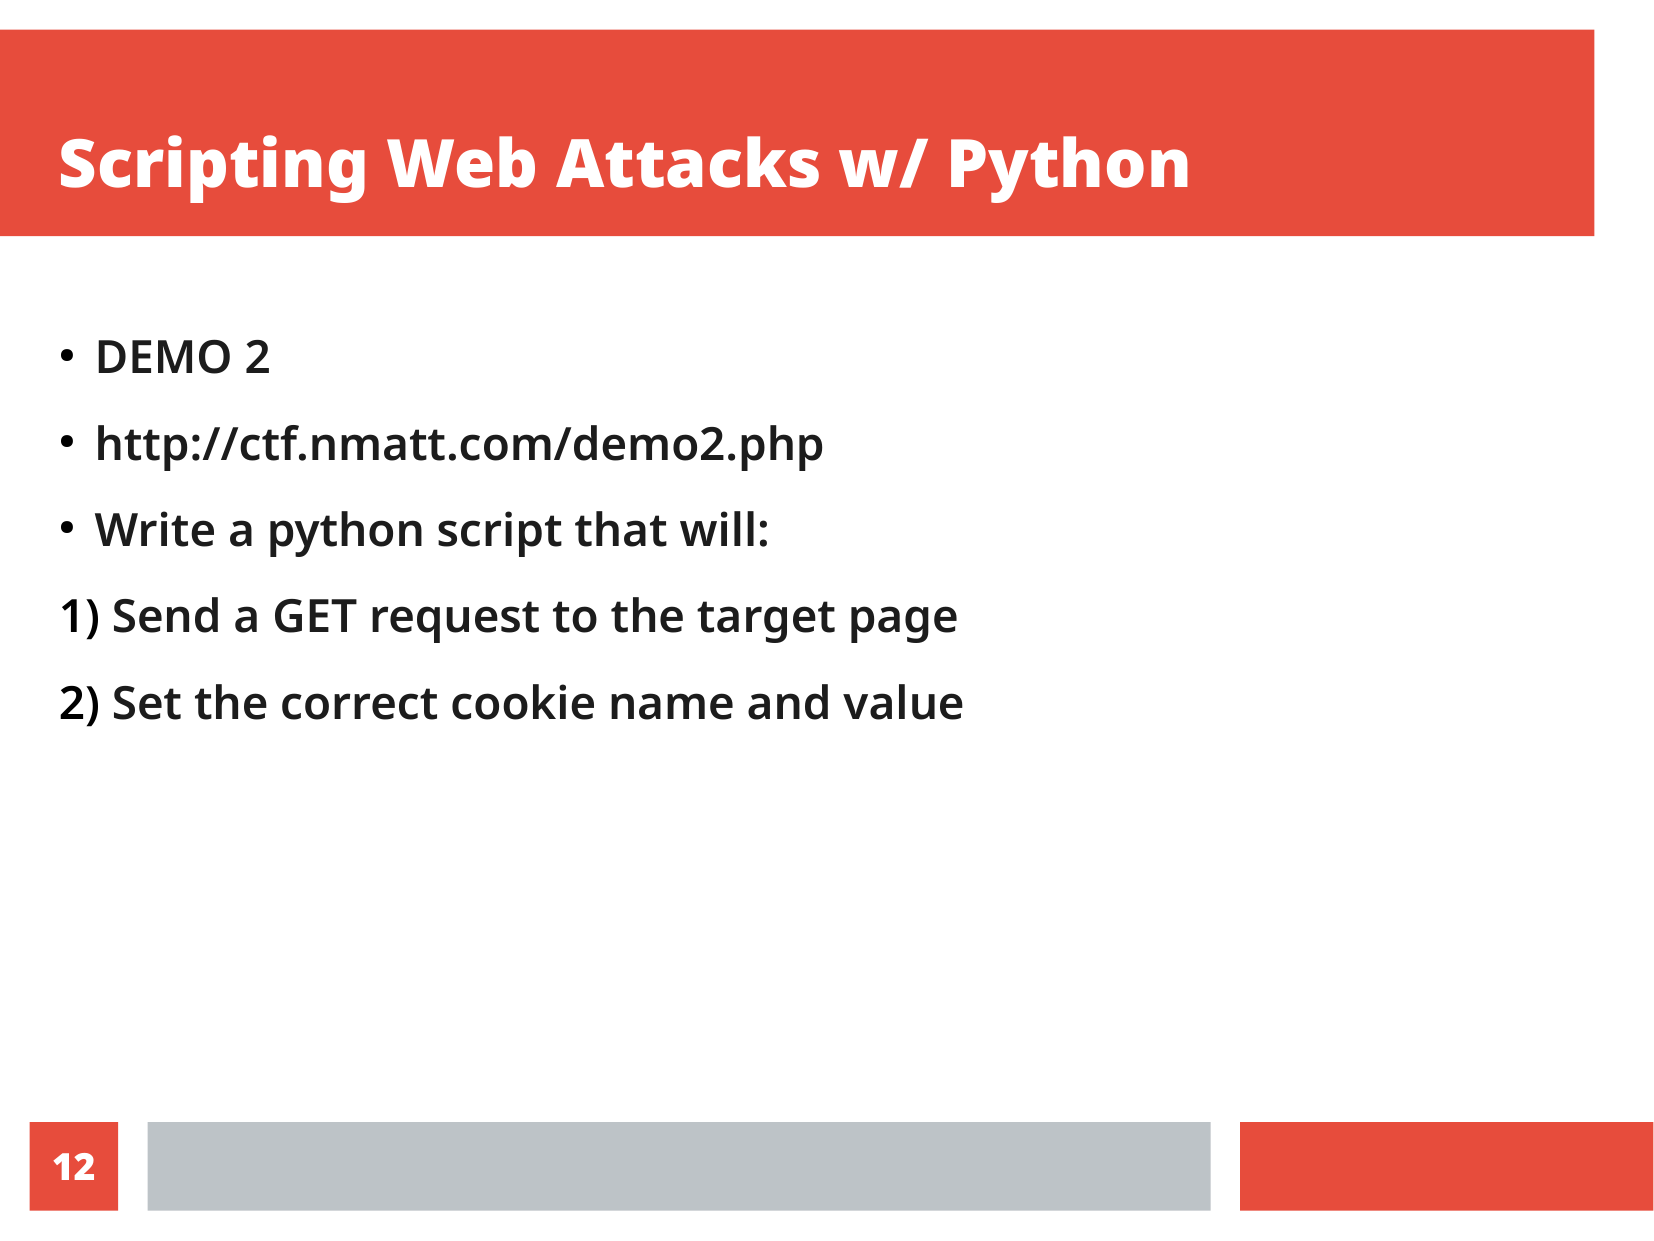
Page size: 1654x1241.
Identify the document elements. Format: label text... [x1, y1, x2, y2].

list DEMO 2 http://ctf.nmatt.com/demo2.php Write a python script that will: Send a GET request to the target page Set the correct cookie name and value [59, 324, 1565, 1066]
title Scripting Web Attacks w/ Python [59, 59, 1595, 207]
